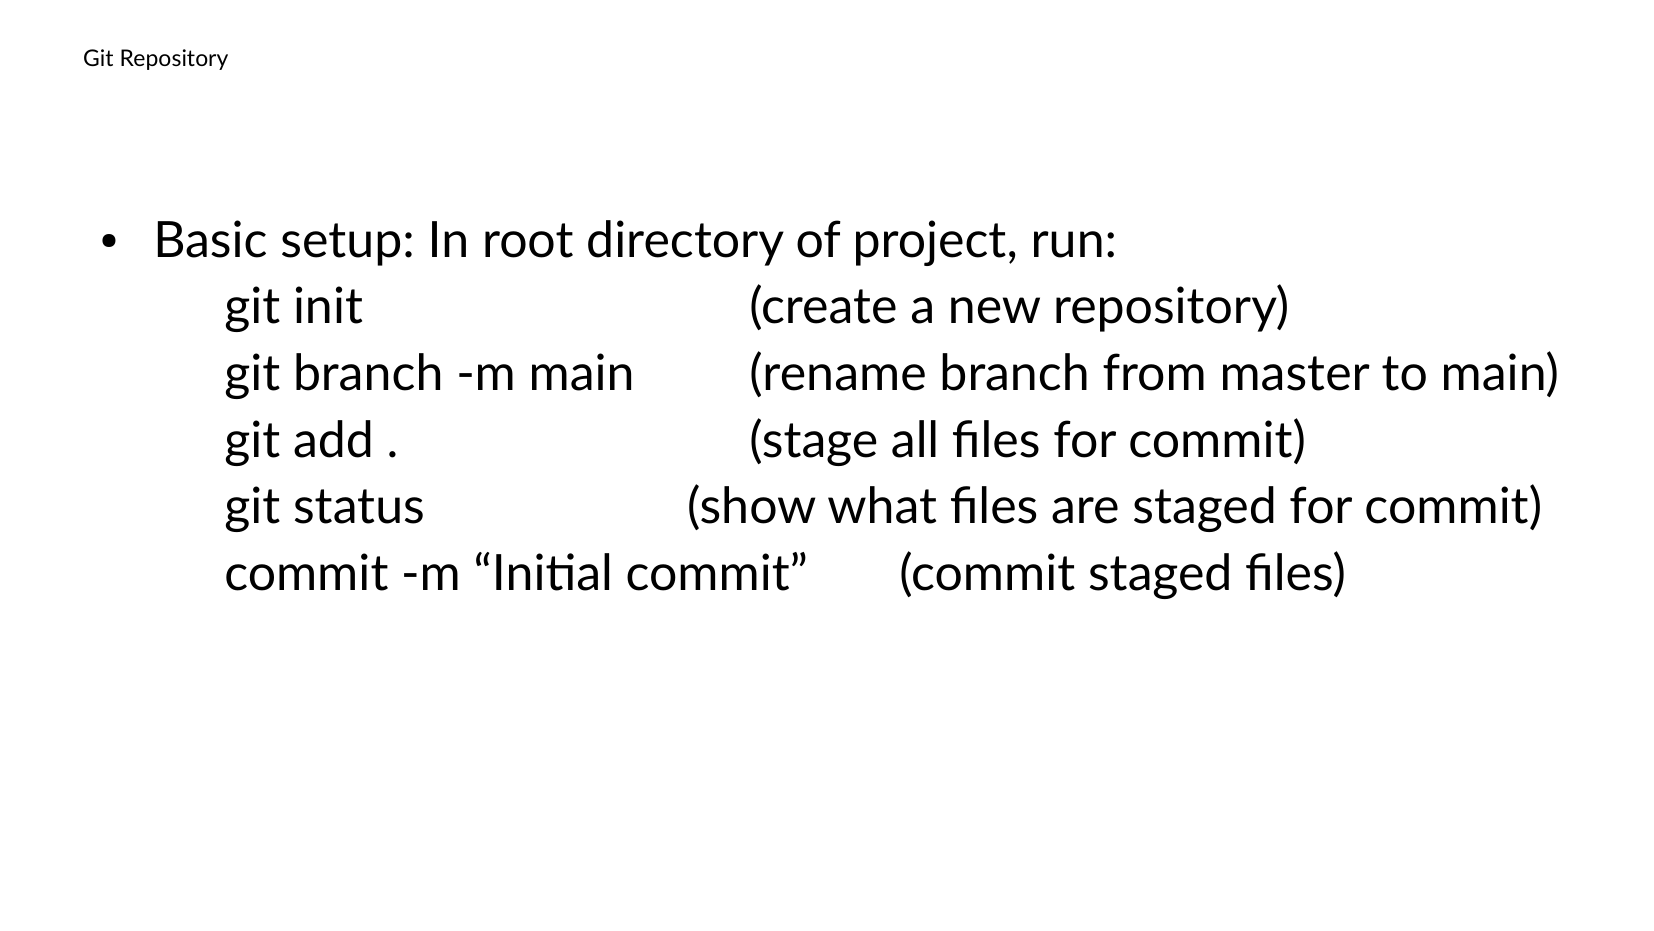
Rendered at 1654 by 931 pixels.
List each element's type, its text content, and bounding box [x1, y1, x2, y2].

list Basic setup: In root directory of project, run: git init (create a new repository) git branch -m main (rename branch from master to main) git add . (stage all files for commit) git status (show what files are staged for commit) commit -m “Initial commit” (commit staged files) [82, 217, 1571, 839]
title Git Repository [83, 0, 1571, 119]
